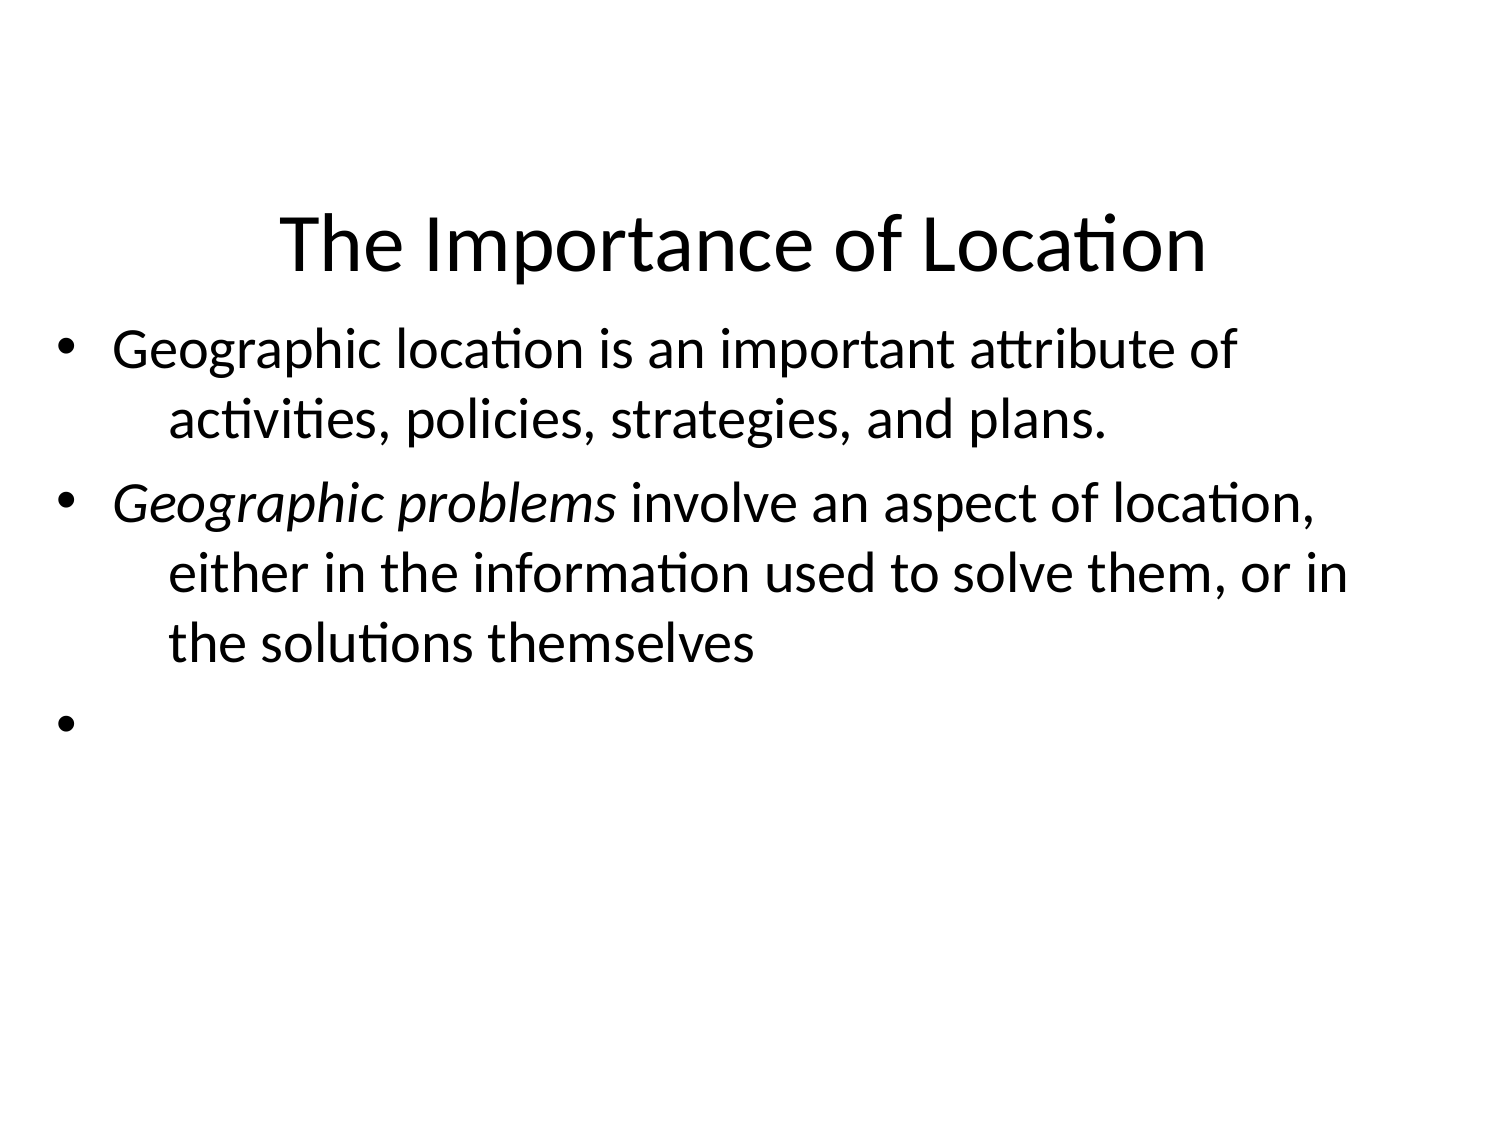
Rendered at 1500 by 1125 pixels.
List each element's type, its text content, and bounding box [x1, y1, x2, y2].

title The Importance of Location [17, 173, 1471, 303]
list Geographic location is an important attribute of activities, policies, strategies, and plans. Geographic problems involve an aspect of location, either in the information used to solve them, or in the solutions themselves [41, 302, 1436, 1095]
